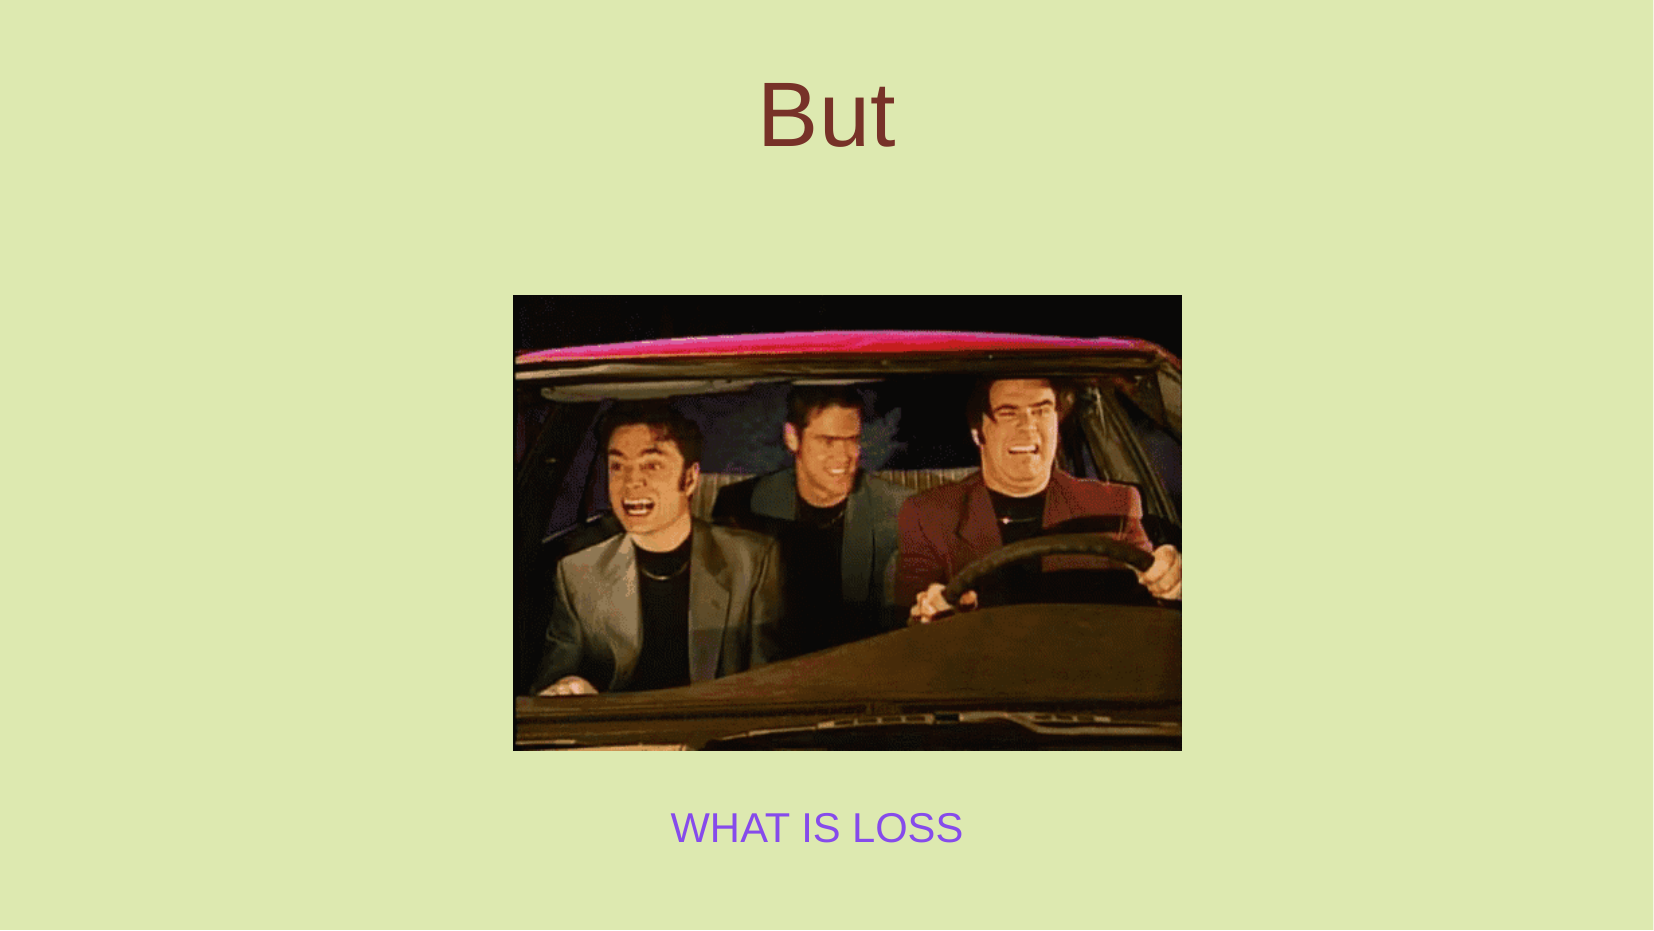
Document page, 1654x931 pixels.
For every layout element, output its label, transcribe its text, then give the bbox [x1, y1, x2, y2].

text_box WHAT IS LOSS [600, 797, 1034, 859]
title But [82, 37, 1571, 193]
picture [513, 295, 1182, 751]
